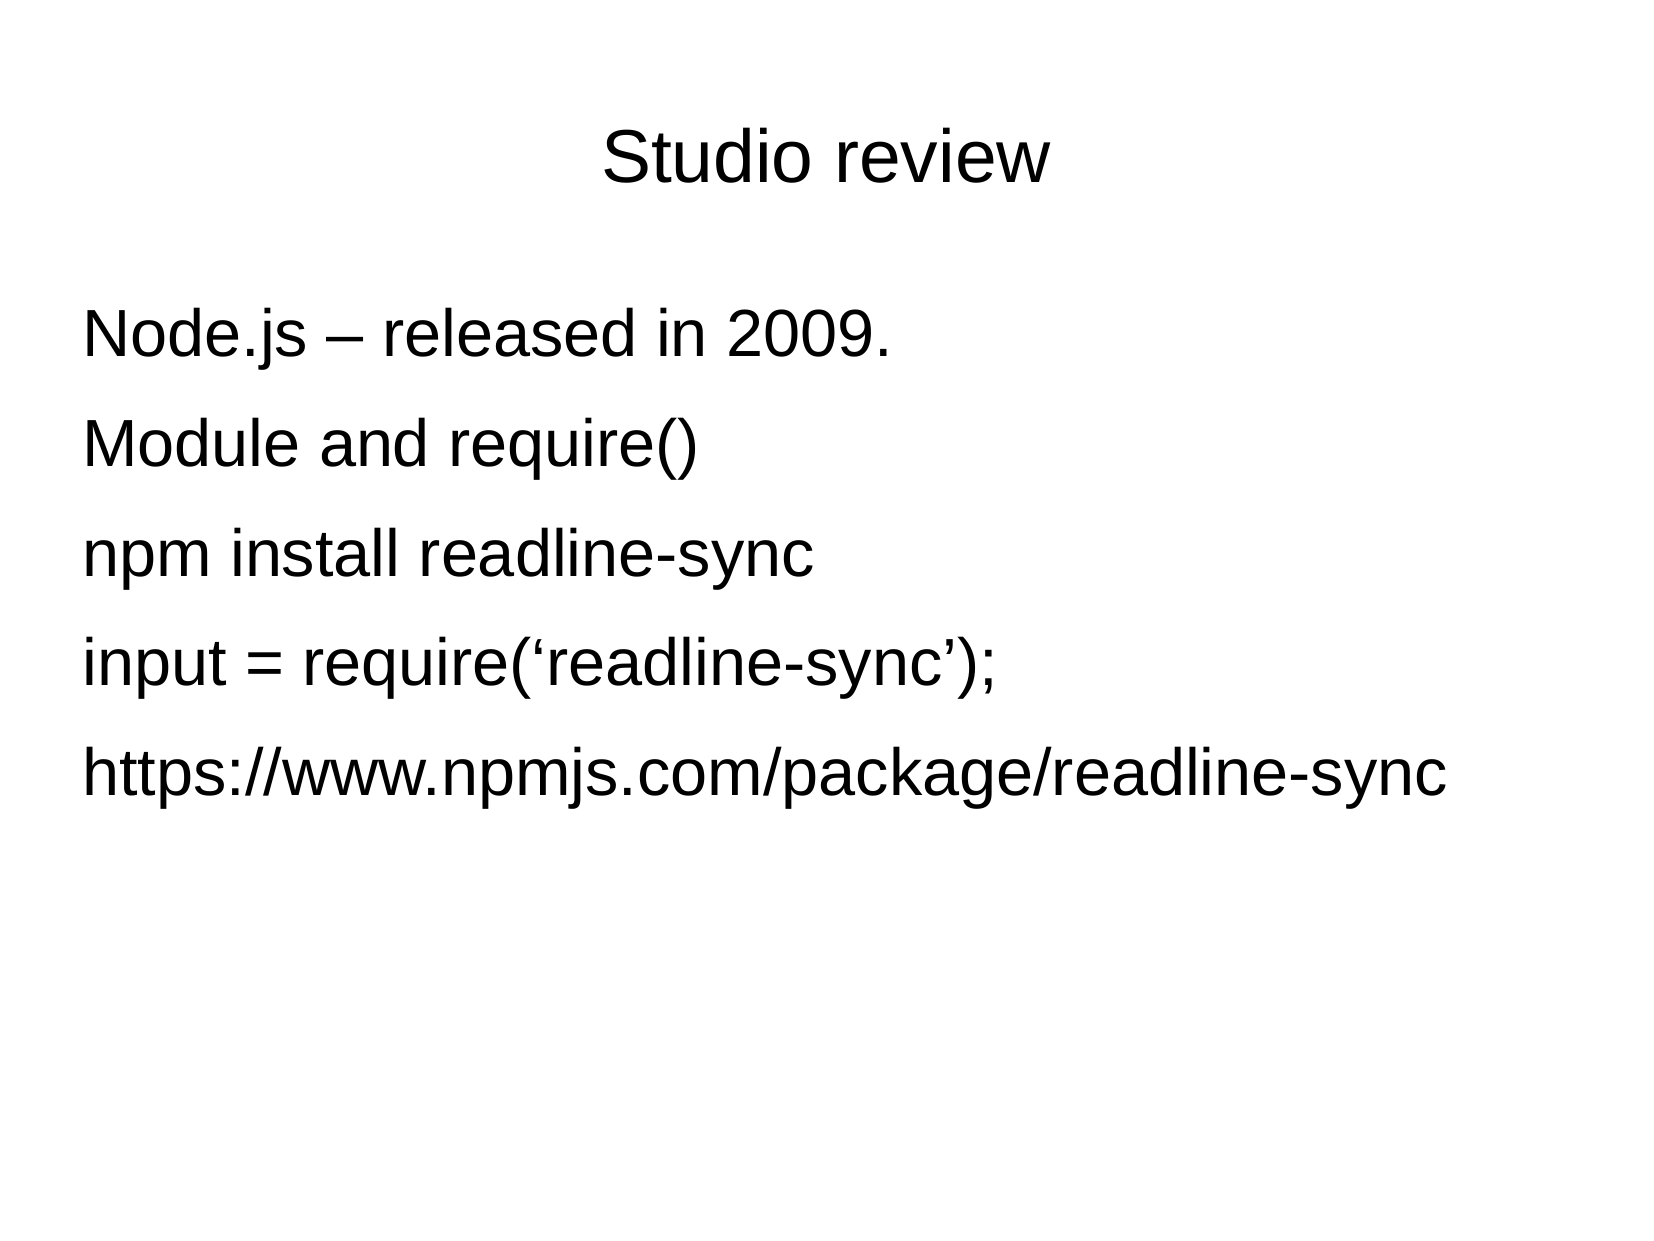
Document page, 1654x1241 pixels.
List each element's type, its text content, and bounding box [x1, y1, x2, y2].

list Node.js – released in 2009. Module and require() npm install readline-sync input = require(‘readline-sync’); https://www.npmjs.com/package/readline-sync [82, 290, 1571, 1010]
title Studio review [82, 49, 1571, 257]
